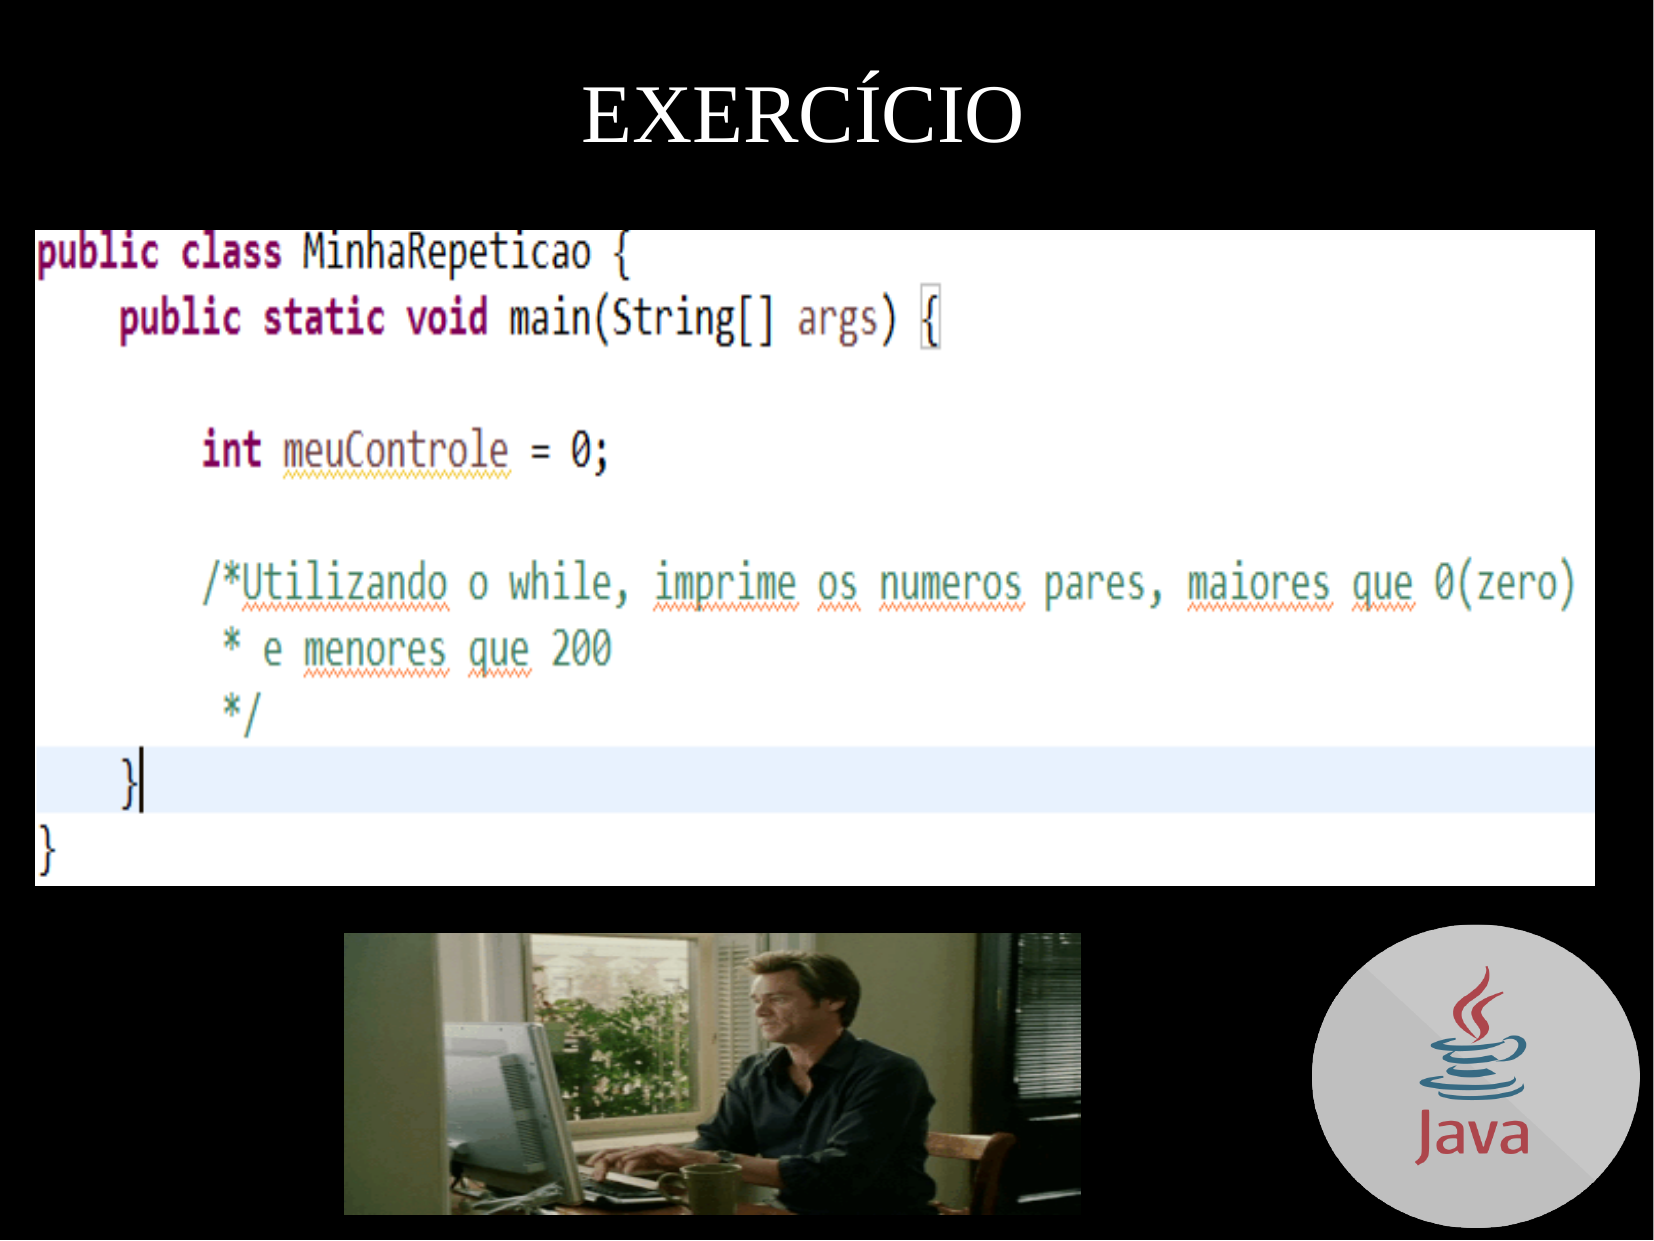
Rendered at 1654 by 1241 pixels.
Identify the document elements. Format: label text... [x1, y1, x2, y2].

picture [35, 230, 1654, 1241]
text_box EXERCÍCIO [566, 60, 1542, 230]
